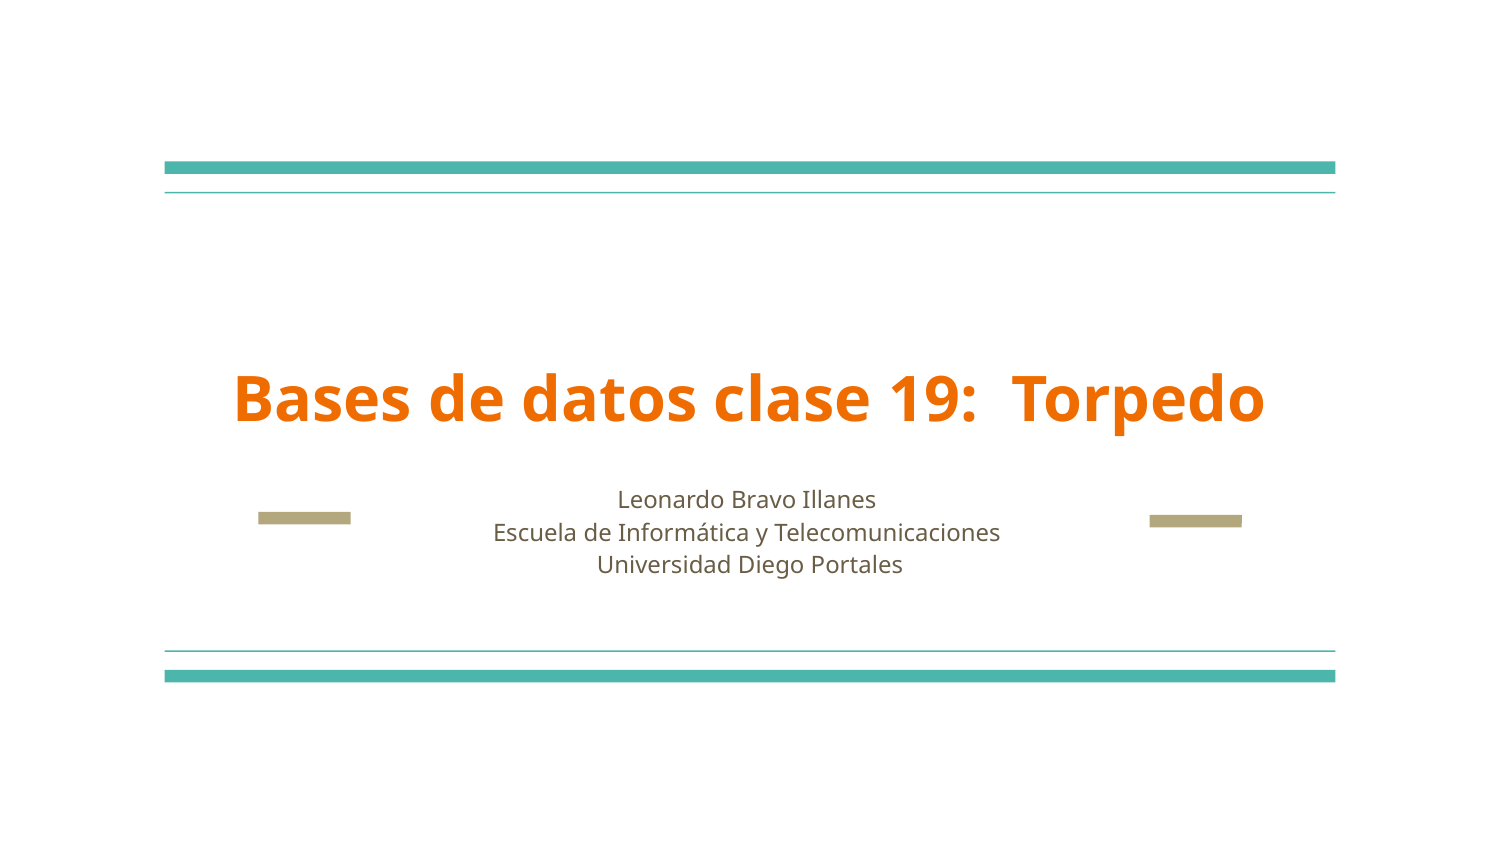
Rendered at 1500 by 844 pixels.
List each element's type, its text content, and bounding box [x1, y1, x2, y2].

title Bases de datos clase 19: Torpedo [164, 287, 1336, 456]
subtitle Leonardo Bravo Illanes Escuela de Informática y Telecomunicaciones Universidad Diego Portales [350, 467, 1150, 598]
